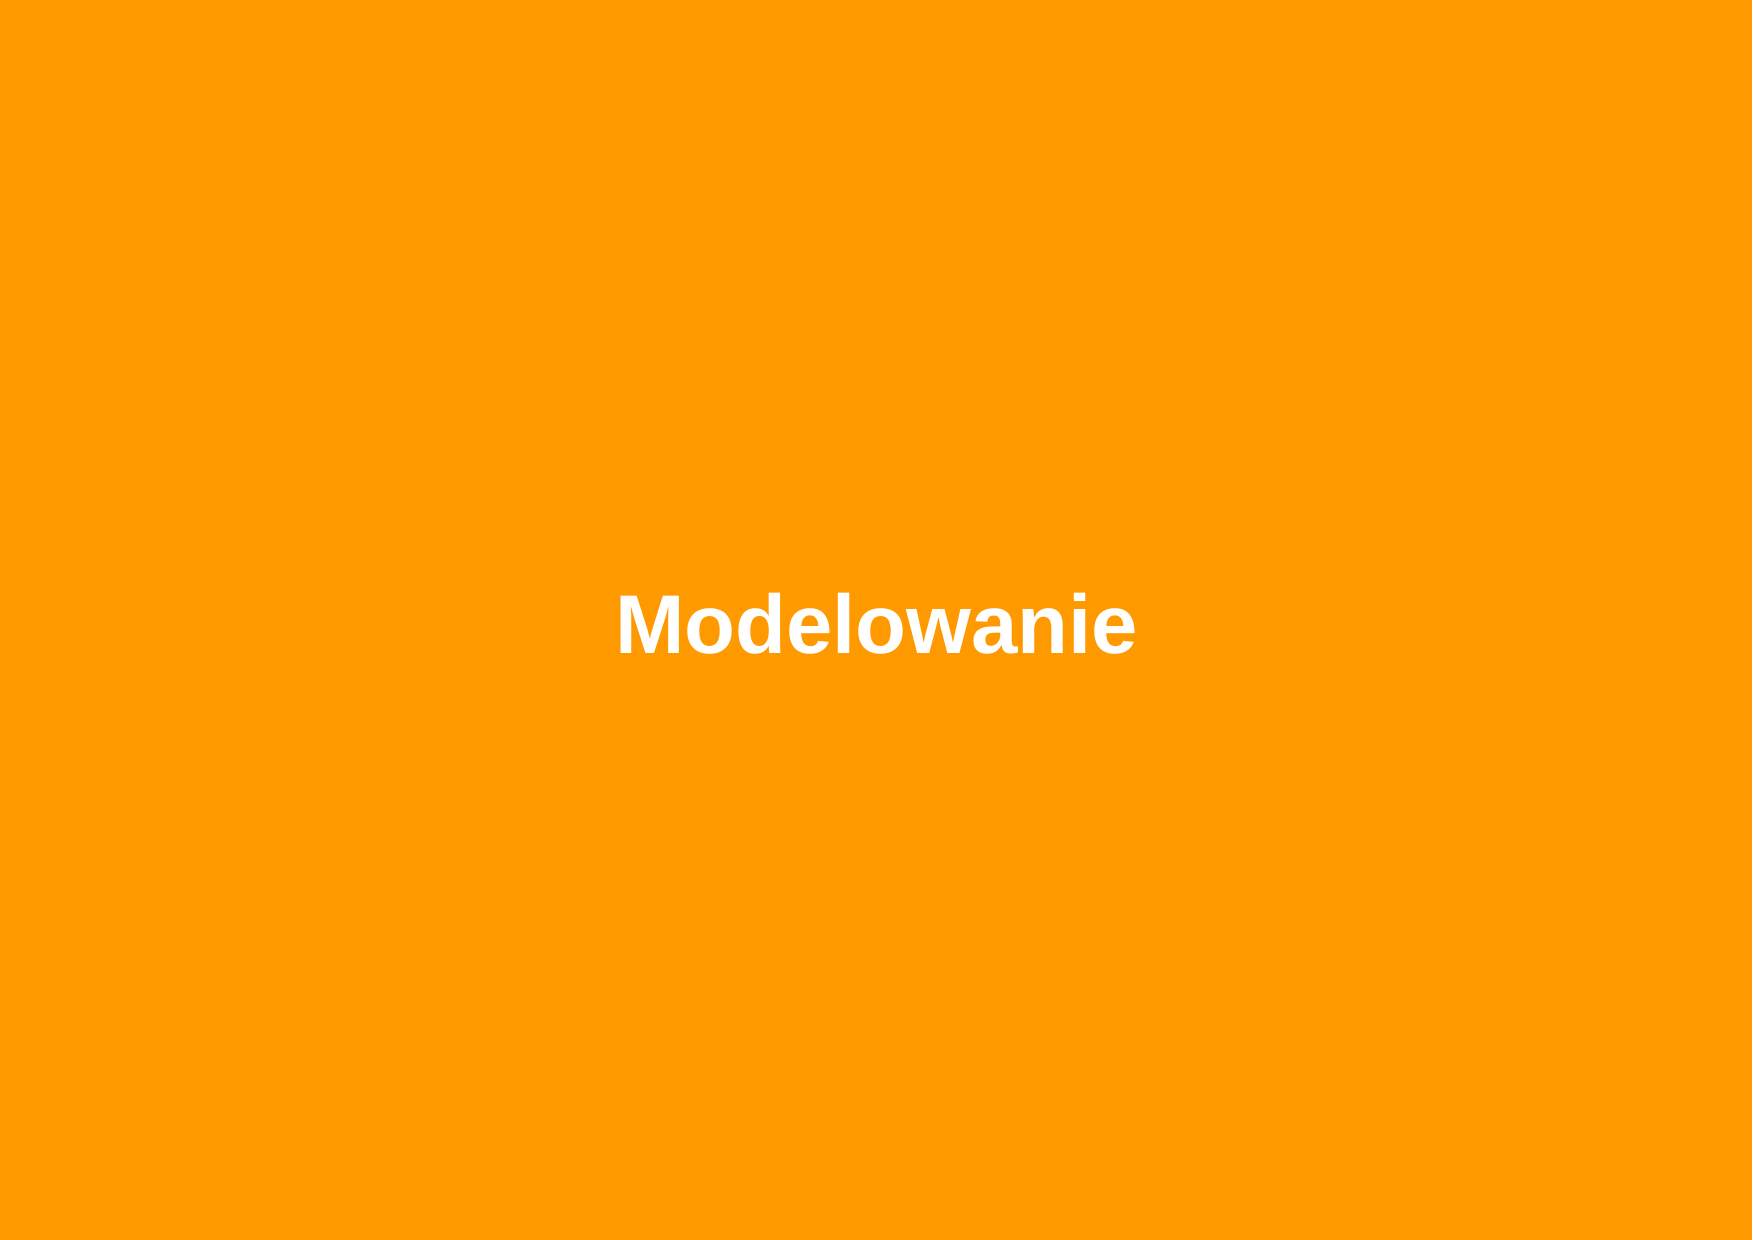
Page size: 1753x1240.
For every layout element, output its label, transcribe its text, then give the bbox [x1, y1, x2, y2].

title Modelowanie [131, 516, 1622, 724]
